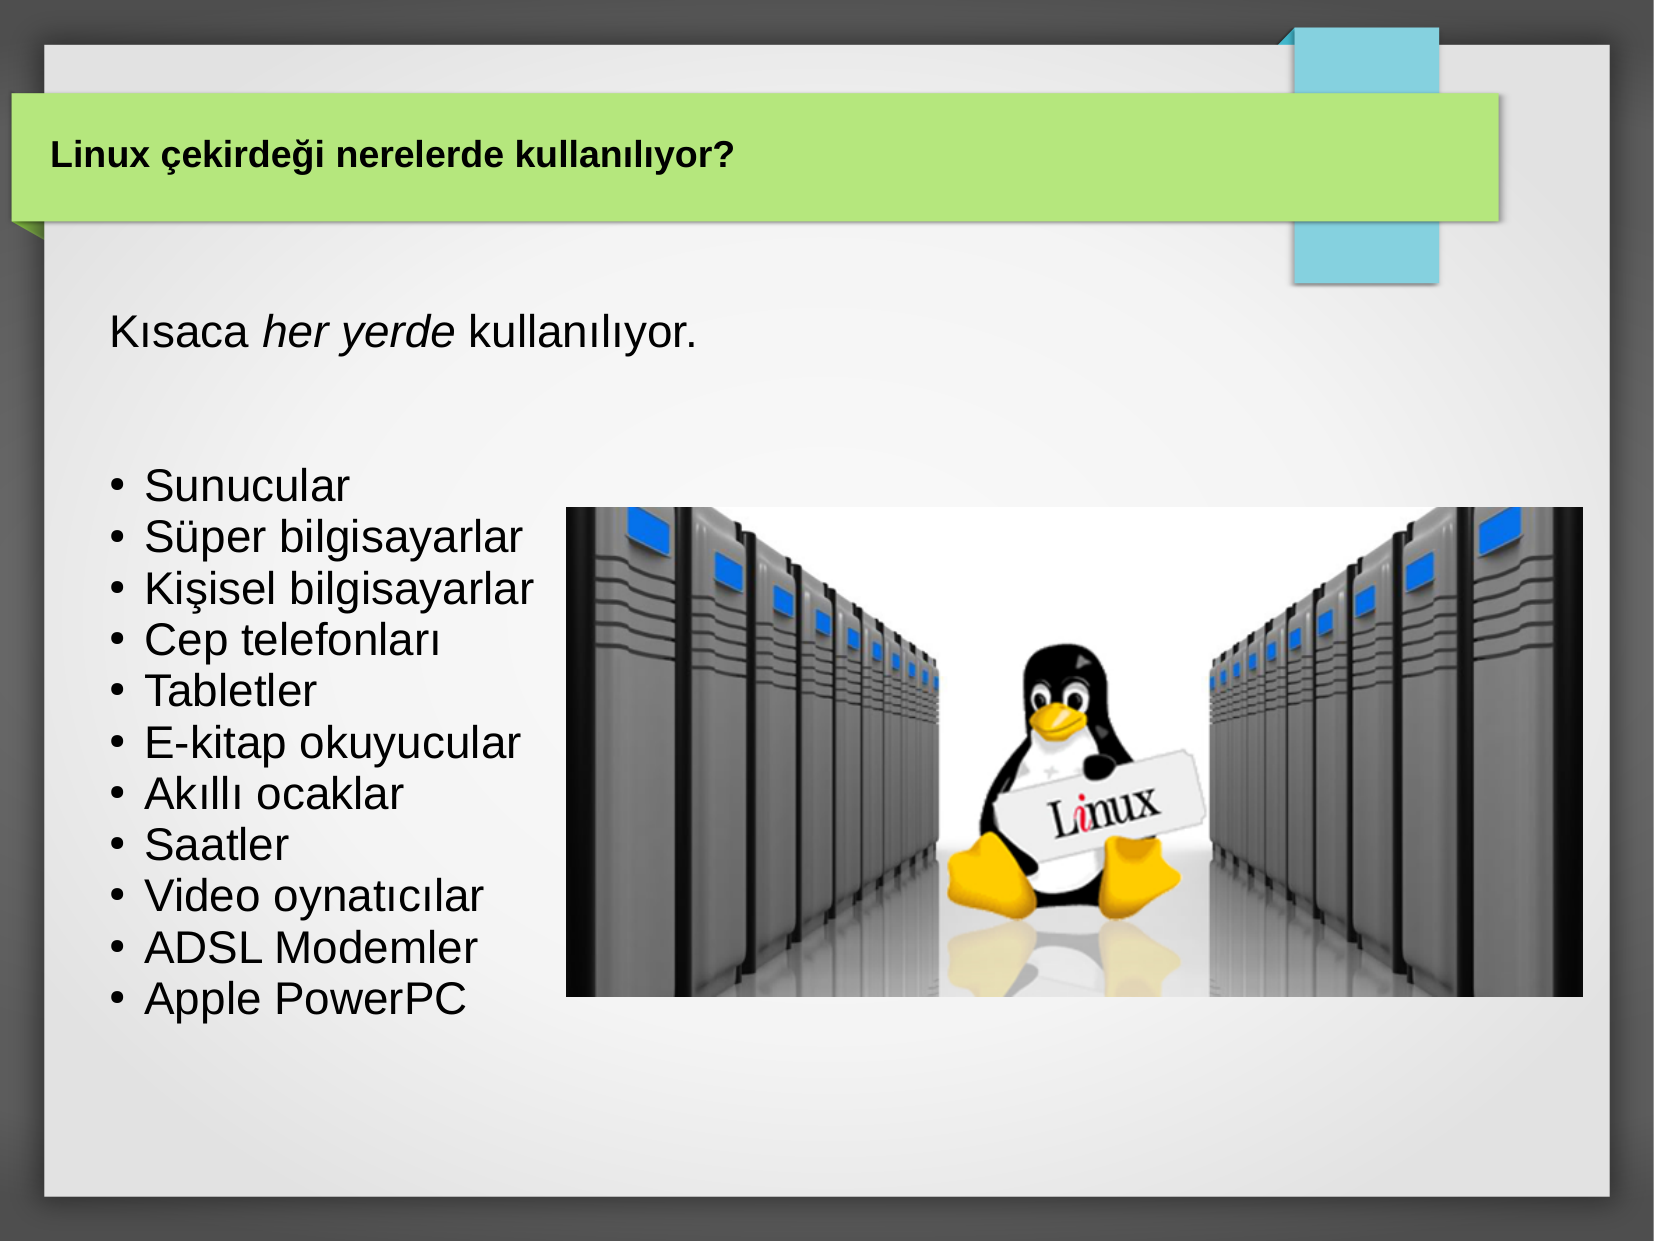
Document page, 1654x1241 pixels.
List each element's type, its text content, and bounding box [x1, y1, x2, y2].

text_box Kısaca her yerde kullanılıyor. Sunucular Süper bilgisayarlar Kişisel bilgisayarlar Cep telefonları Tabletler E-kitap okuyucular Akıllı ocaklar Saatler Video oynatıcılar ADSL Modemler Apple PowerPC [94, 299, 1524, 1241]
text_box Linux çekirdeği nerelerde kullanılıyor? [35, 126, 1152, 202]
picture [0, 0, 1654, 1241]
